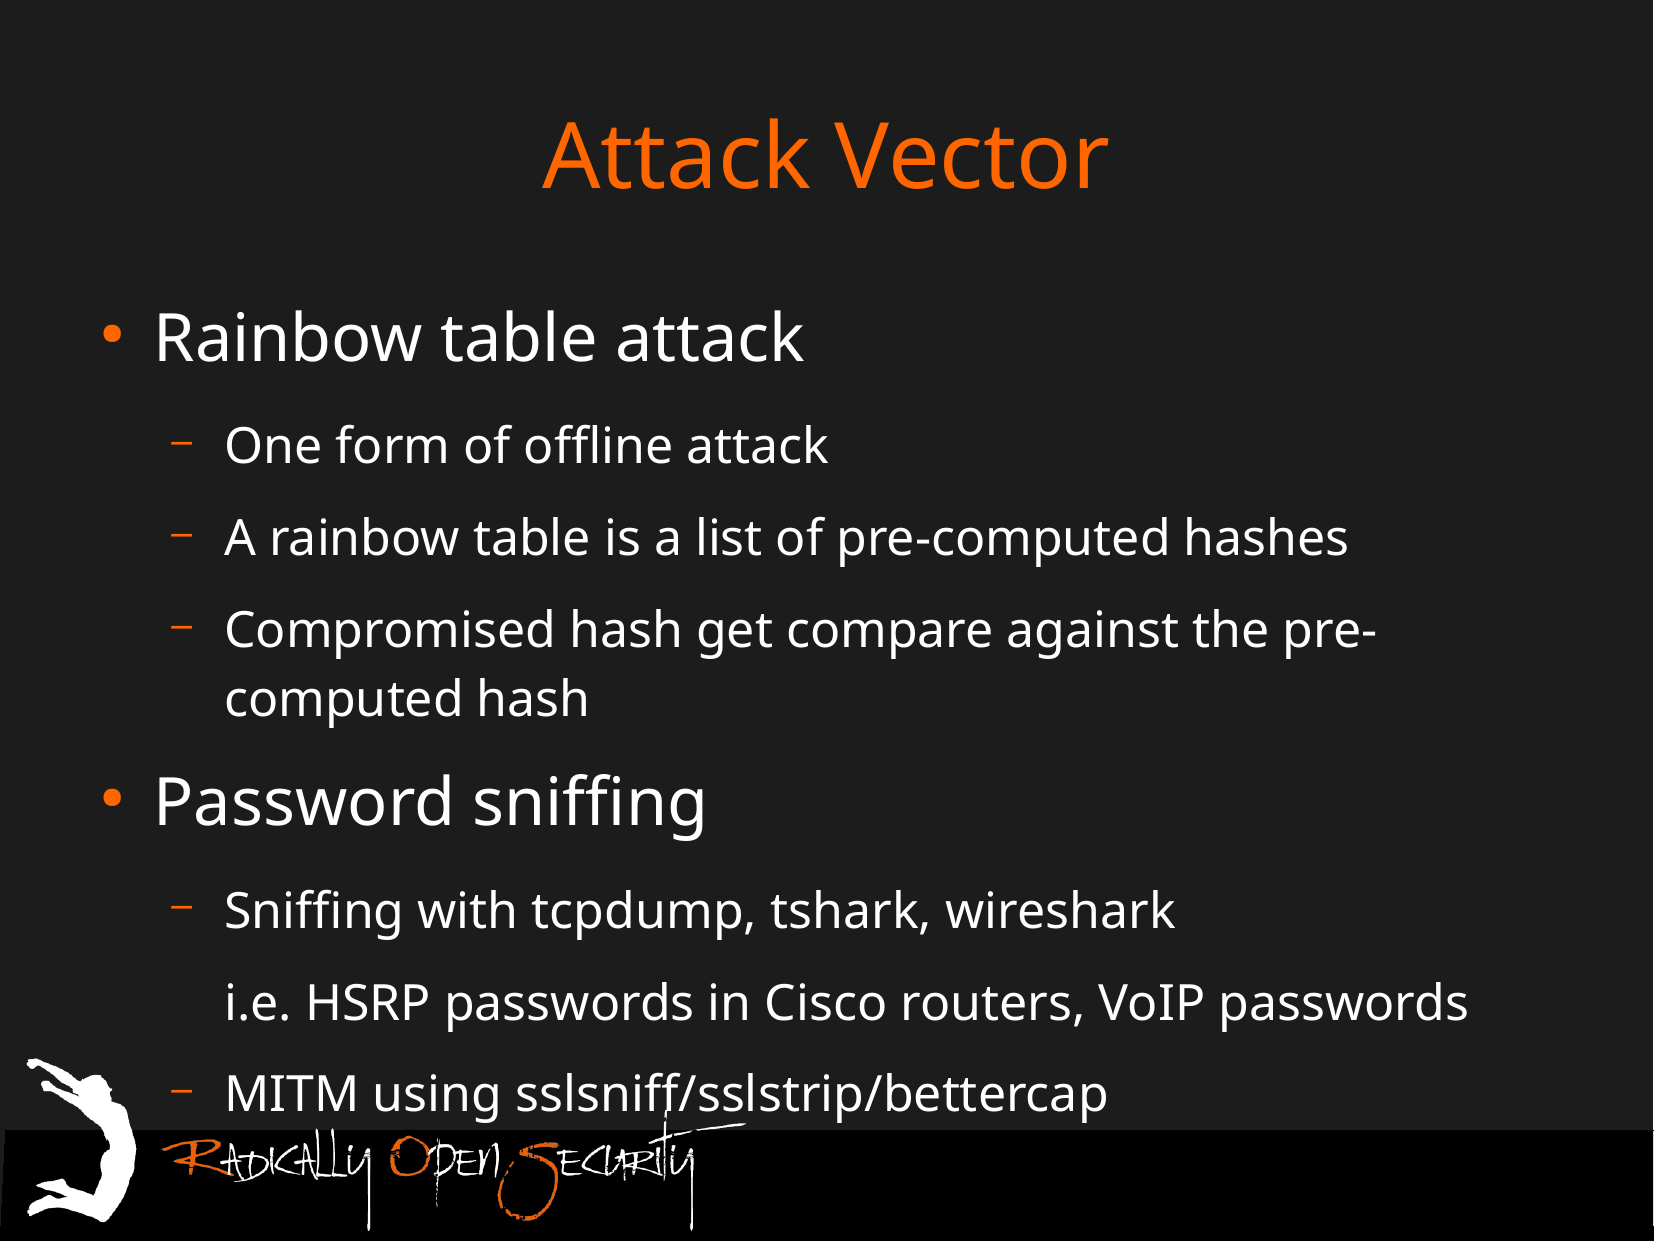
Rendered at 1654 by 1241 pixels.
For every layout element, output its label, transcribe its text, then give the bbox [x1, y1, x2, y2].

picture [765, 1087, 778, 1099]
picture [0, 1022, 778, 1241]
list Rainbow table attack One form of offline attack A rainbow table is a list of pre-computed hashes Compromised hash get compare against the pre-computed hash Password sniffing Sniffing with tcpdump, tshark, wireshark i.e. HSRP passwords in Cisco routers, VoIP passwords MITM using sslsniff/sslstrip/bettercap [82, 290, 1571, 1033]
title Attack Vector [82, 49, 1571, 257]
